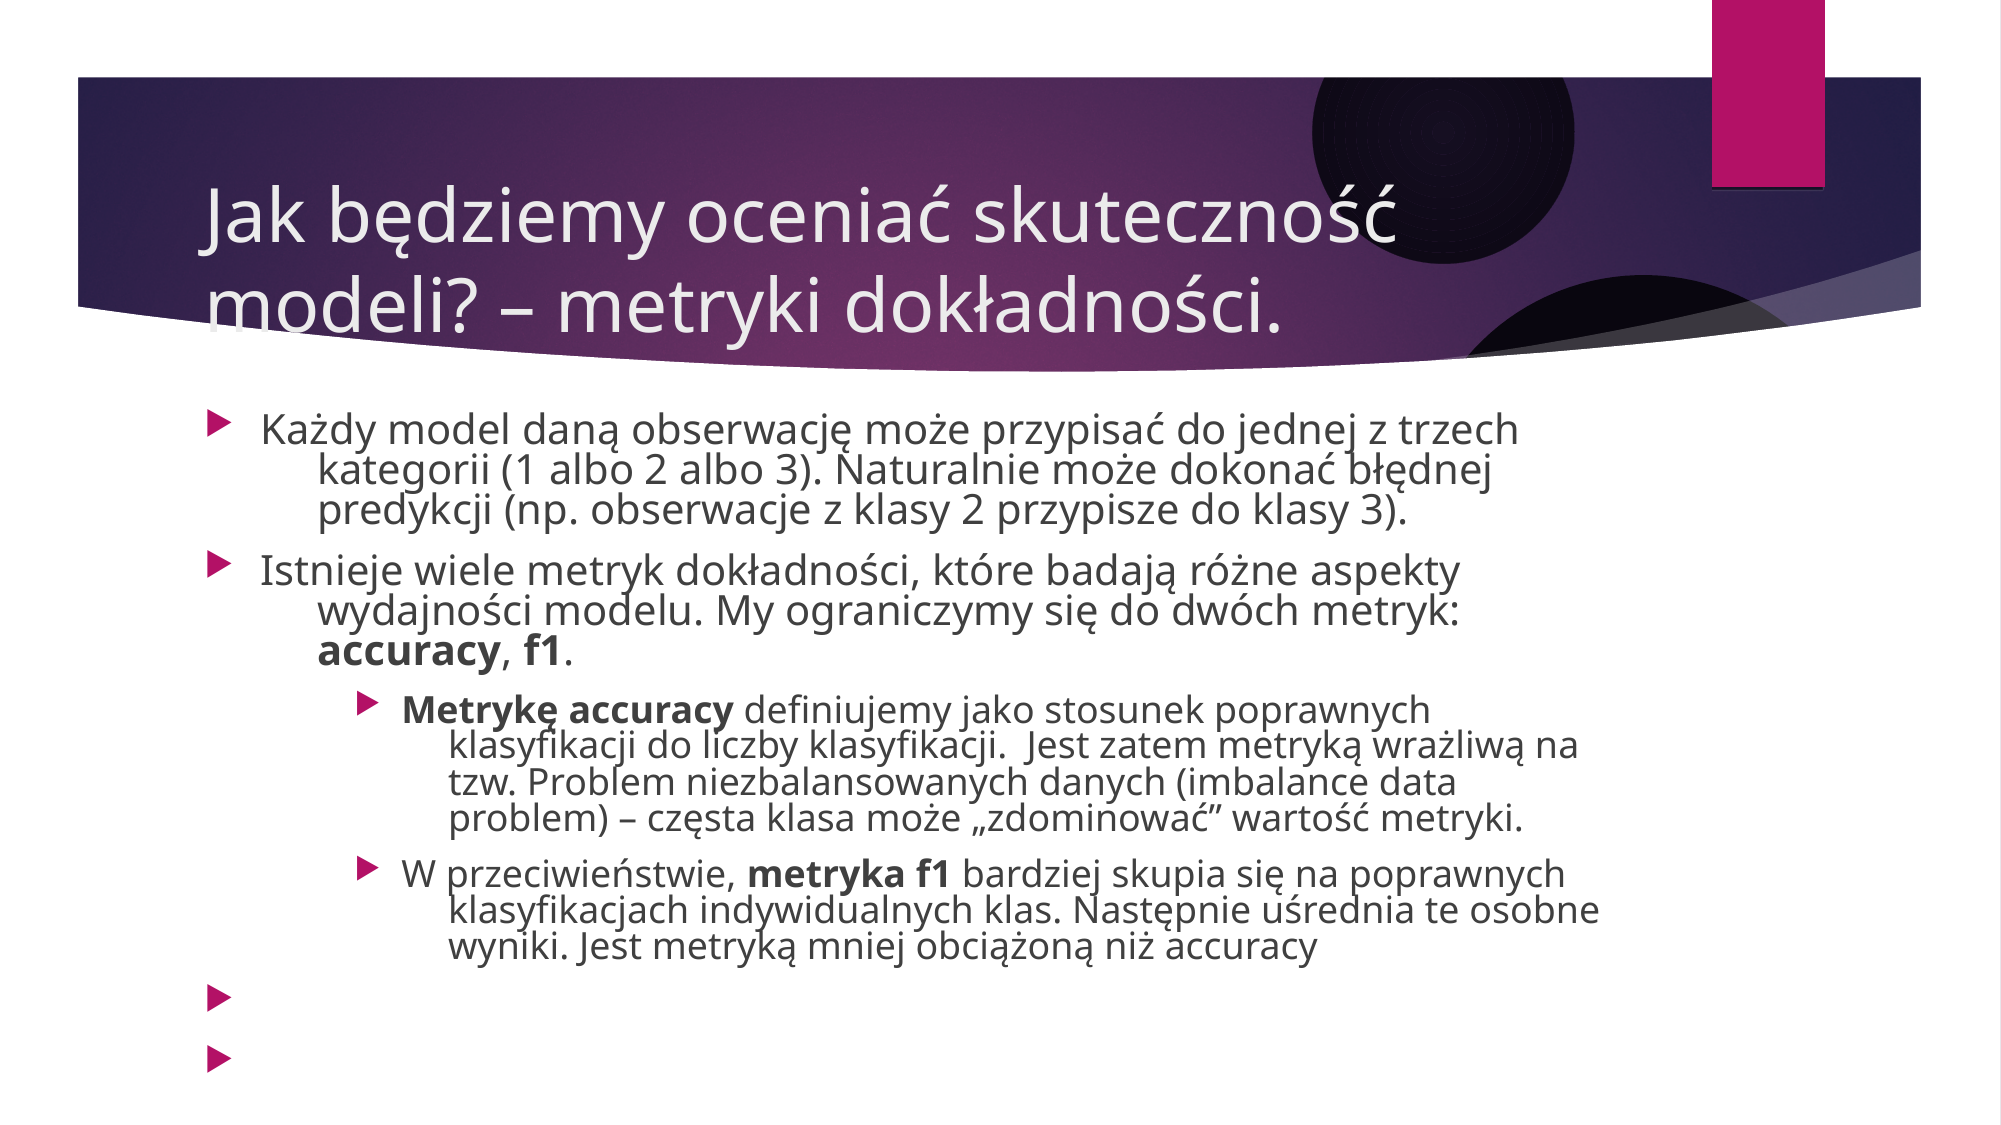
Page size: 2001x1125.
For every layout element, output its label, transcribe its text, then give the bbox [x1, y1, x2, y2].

title Jak będziemy oceniać skuteczność modeli? – metryki dokładności. [189, 159, 1627, 276]
list Każdy model daną obserwację może przypisać do jednej z trzech kategorii (1 albo 2 albo 3). Naturalnie może dokonać błędnej predykcji (np. obserwacje z klasy 2 przypisze do klasy 3). Istnieje wiele metryk dokładności, które badają różne aspekty wydajności modelu. My ograniczymy się do dwóch metryk: accuracy, f1. Metrykę accuracy definiujemy jako stosunek poprawnych klasyfikacji do liczby klasyfikacji. Jest zatem metryką wrażliwą na tzw. Problem niezbalansowanych danych (imbalance data problem) – częsta klasa może „zdominować” wartość metryki. W przeciwieństwie, metryka f1 bardziej skupia się na poprawnych klasyfikacjach indywidualnych klas. Następnie uśrednia te osobne wyniki. Jest metryką mniej obciążoną niż accuracy [189, 404, 1638, 1012]
